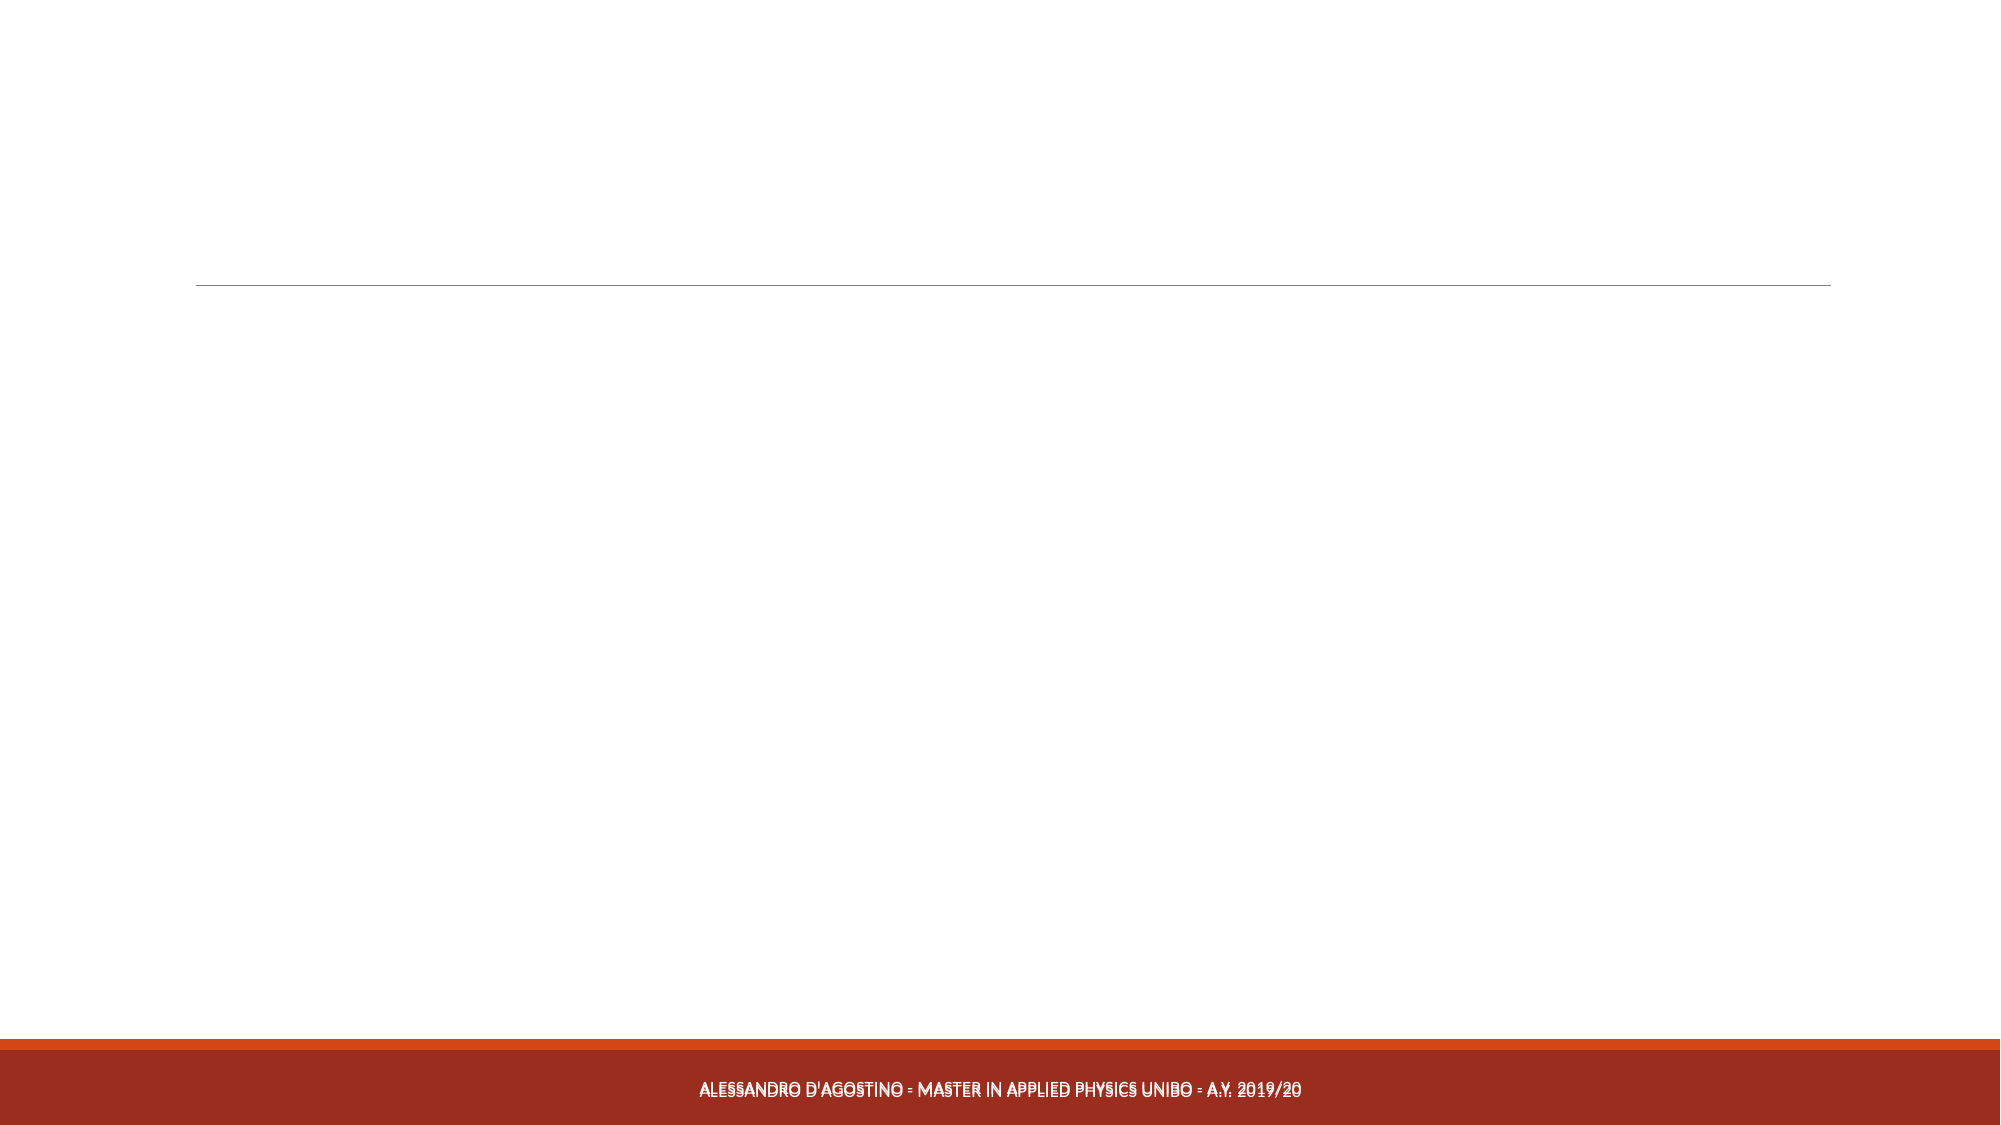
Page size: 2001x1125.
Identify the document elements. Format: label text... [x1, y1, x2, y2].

text_box Alessandro d'Agostino - Master in Applied Physics UniBo - a.y. 2019/20 [604, 1059, 1396, 1120]
